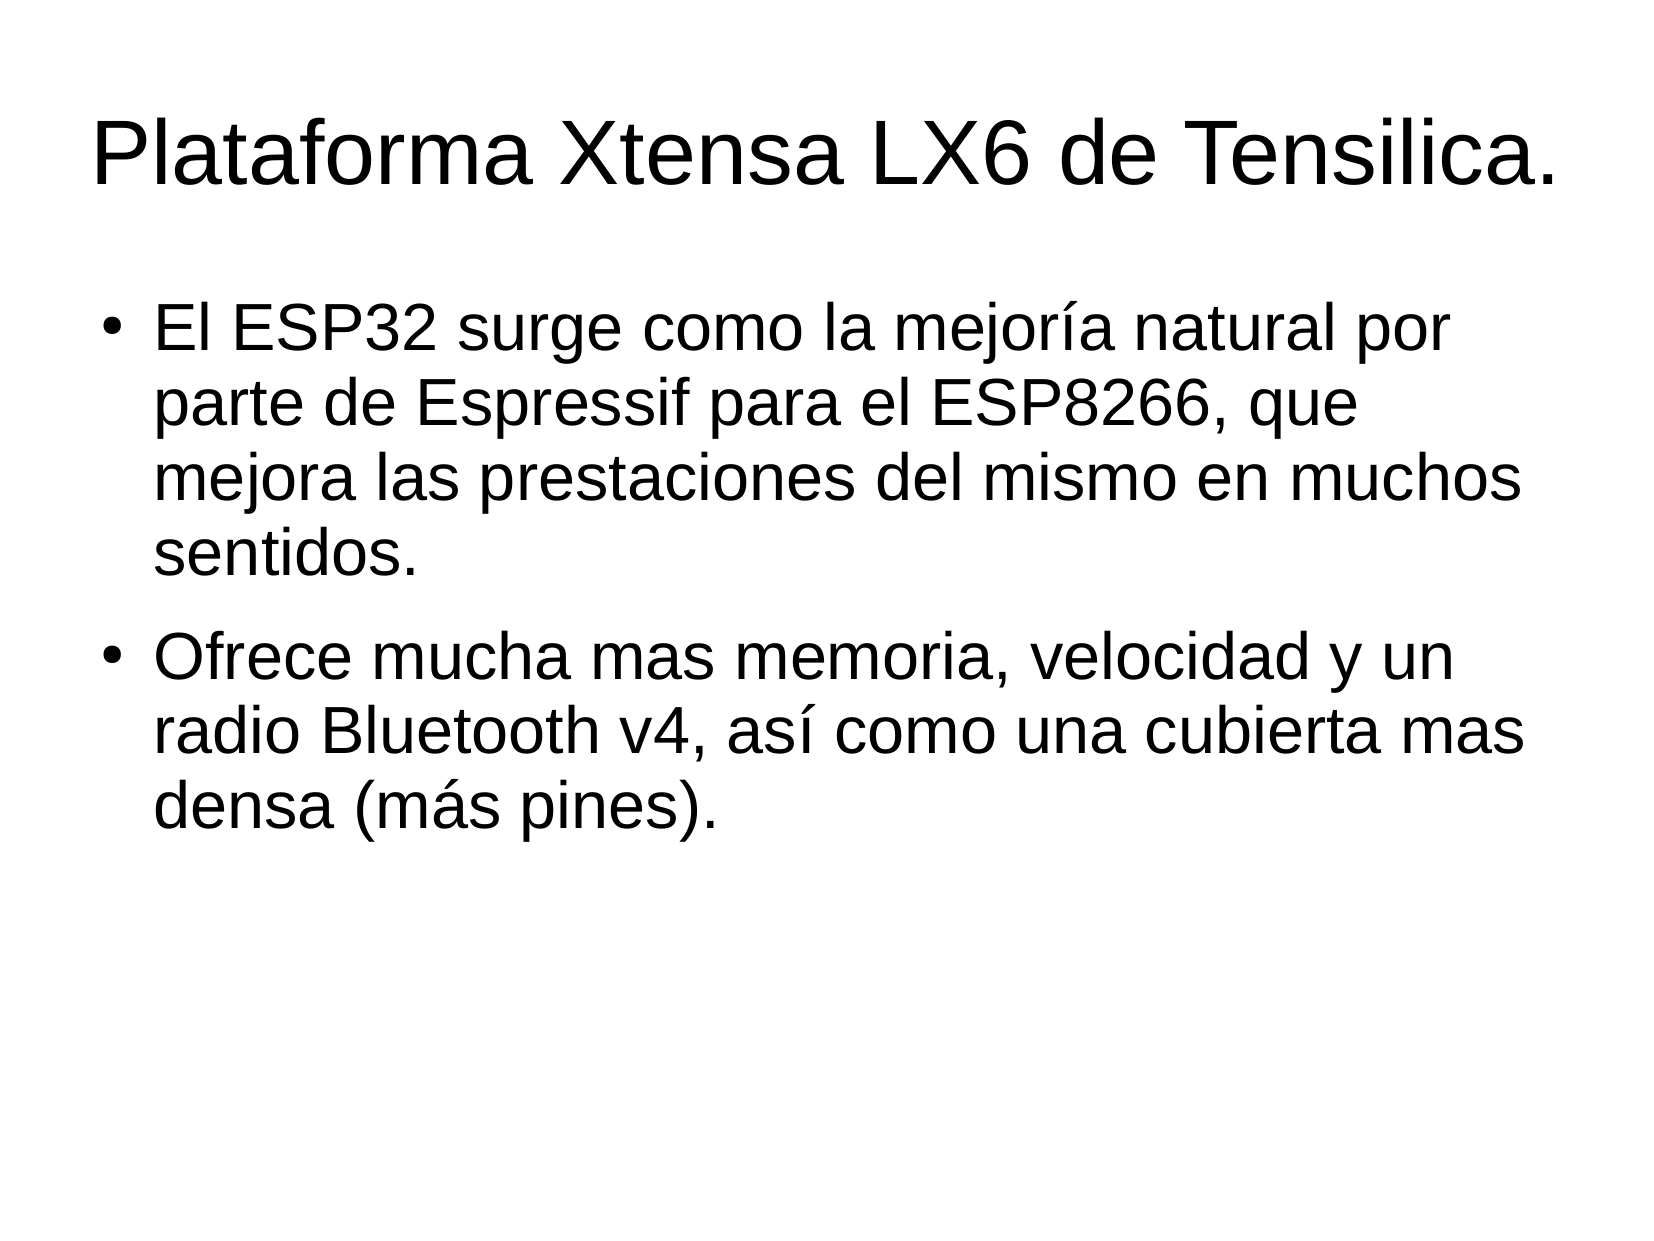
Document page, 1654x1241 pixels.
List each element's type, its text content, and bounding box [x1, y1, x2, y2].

title Plataforma Xtensa LX6 de Tensilica. [82, 49, 1571, 257]
list El ESP32 surge como la mejoría natural por parte de Espressif para el ESP8266, que mejora las prestaciones del mismo en muchos sentidos. Ofrece mucha mas memoria, velocidad y un radio Bluetooth v4, así como una cubierta mas densa (más pines). [82, 290, 1571, 1010]
